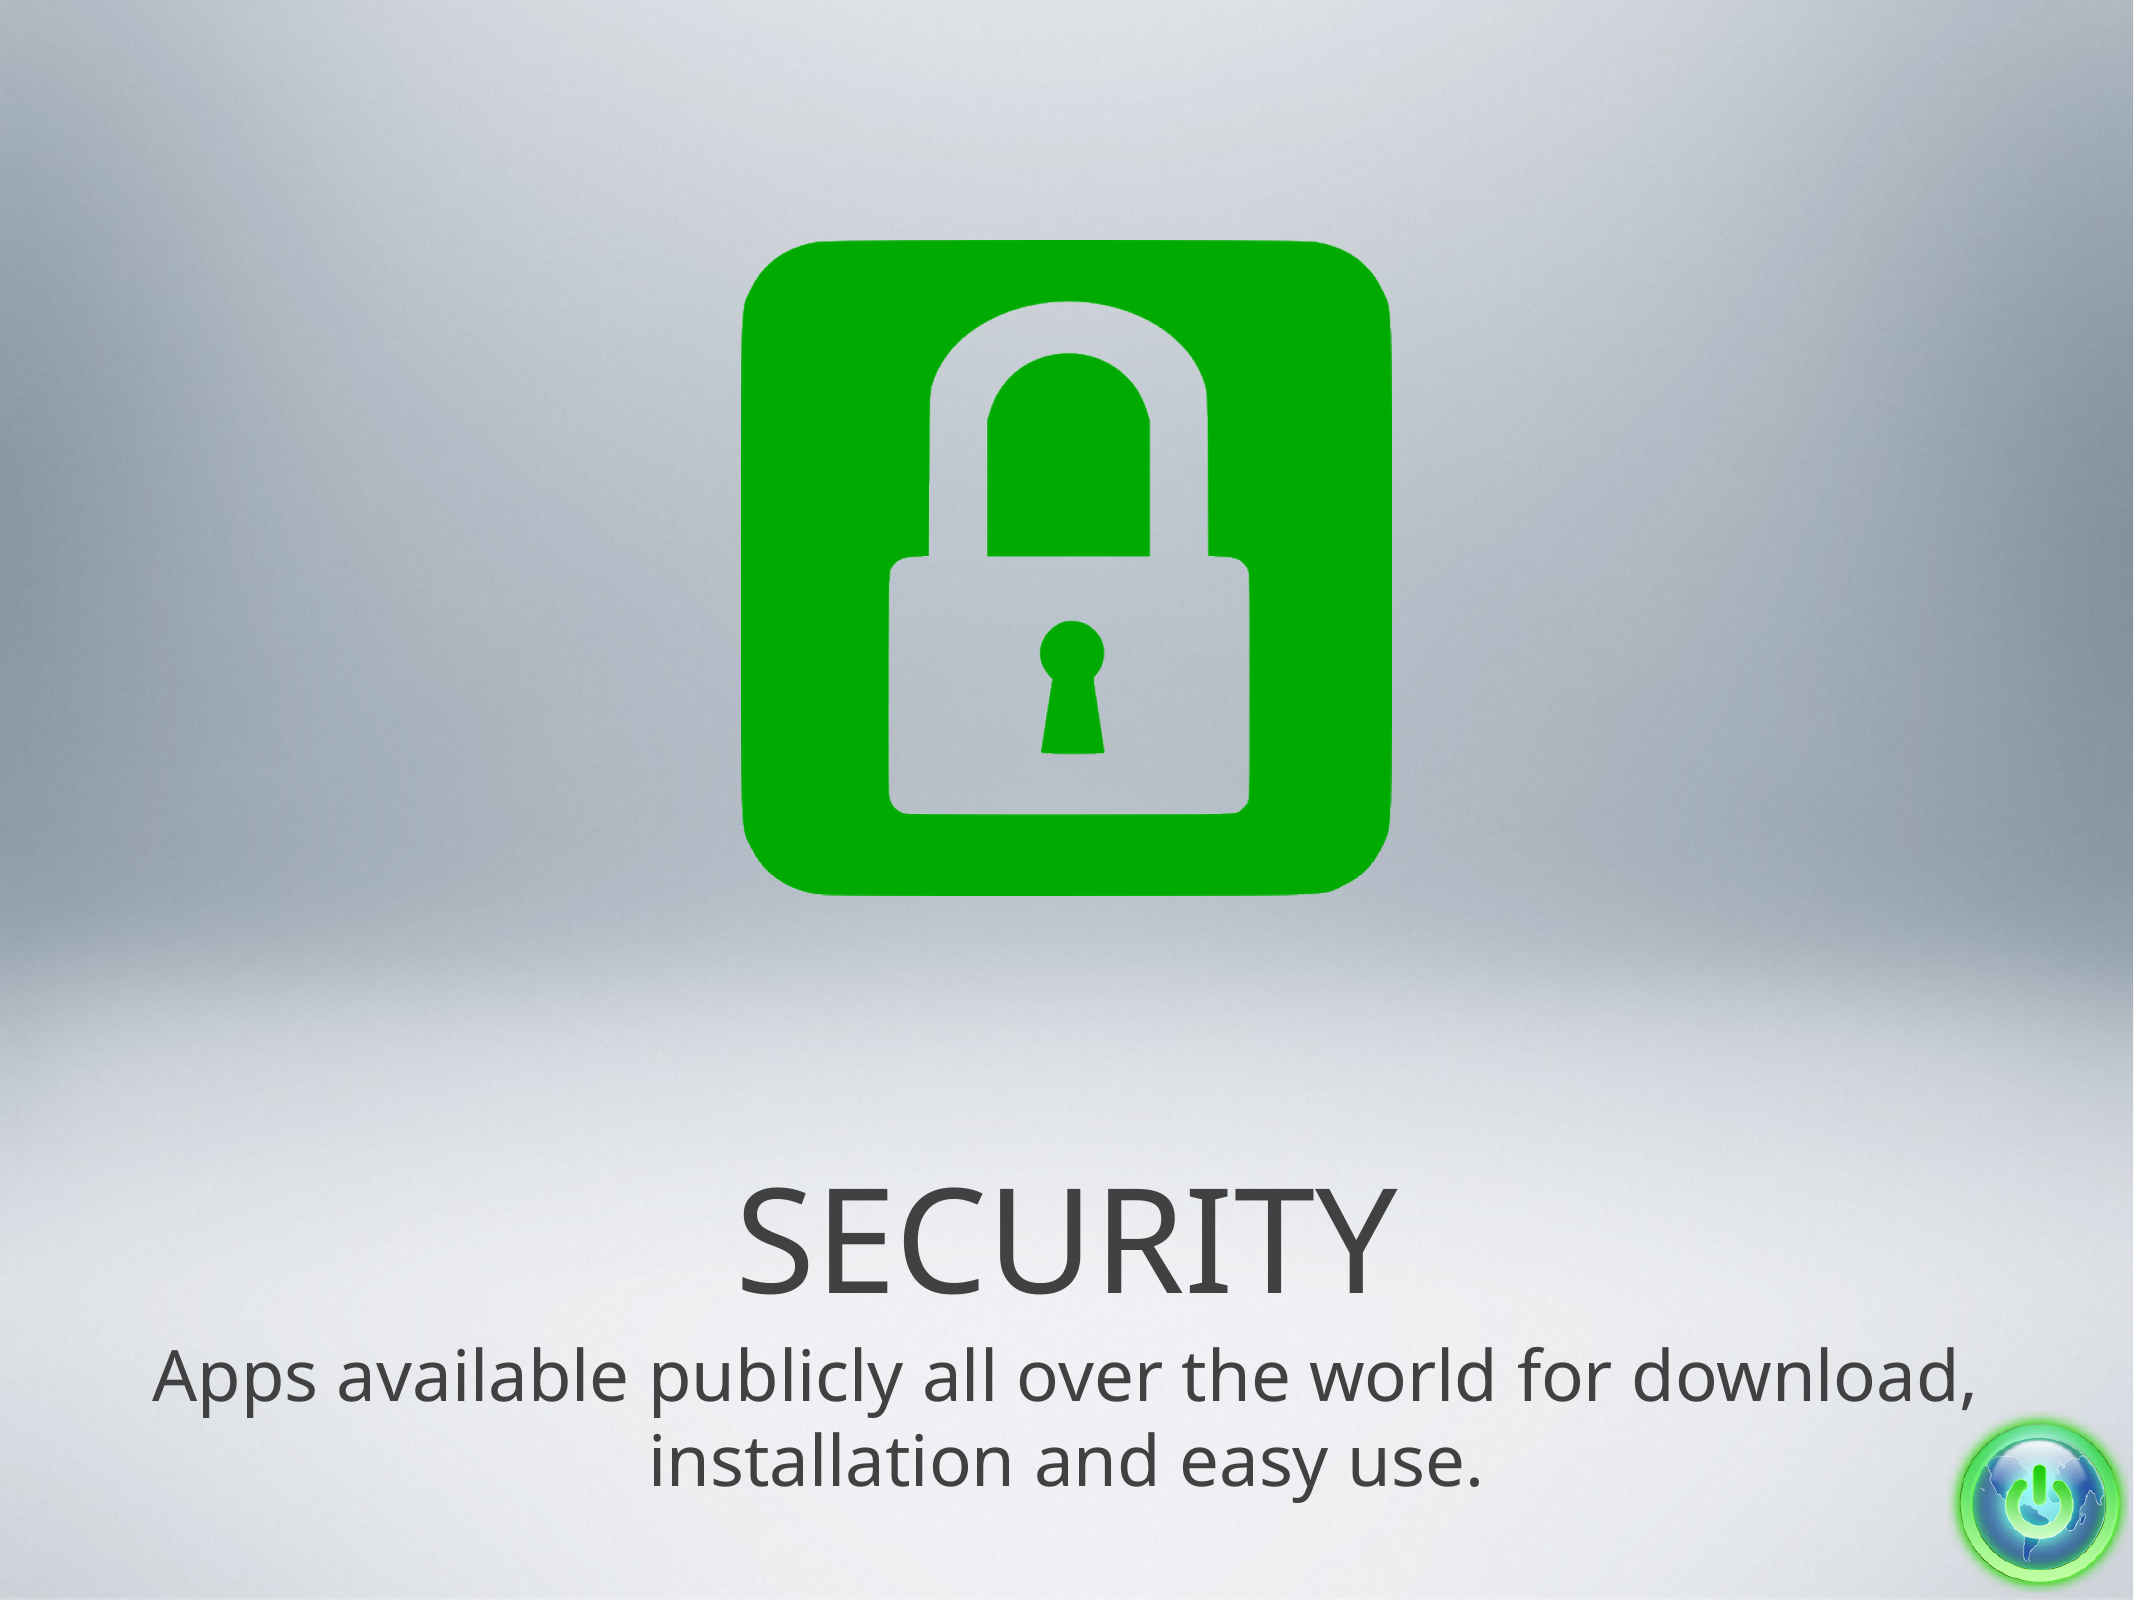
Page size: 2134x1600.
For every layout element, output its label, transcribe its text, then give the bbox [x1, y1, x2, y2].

title SECURITY [58, 1122, 2075, 1324]
list Apps available publicly all over the world for download, installation and easy use. [58, 1324, 2075, 1523]
picture [0, 0, 2134, 1600]
